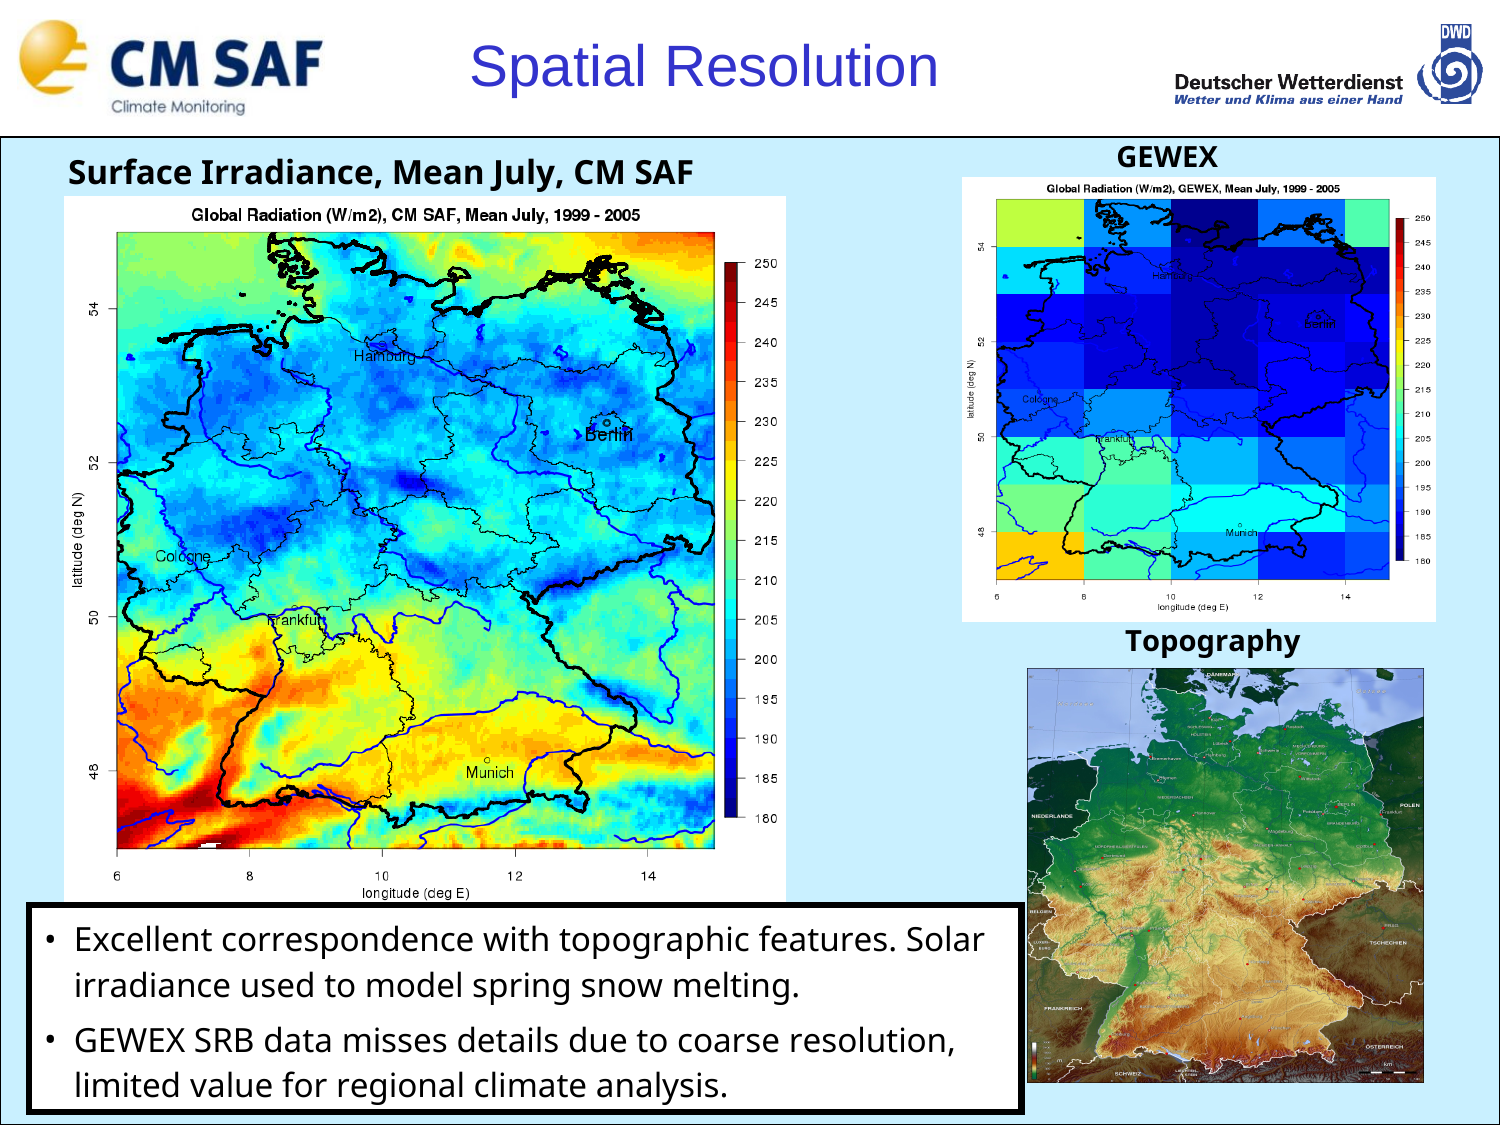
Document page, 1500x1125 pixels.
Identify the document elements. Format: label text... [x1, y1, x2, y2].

picture [17, 19, 325, 117]
text_box Topography [1110, 622, 1371, 666]
text_box Spatial Resolution [455, 20, 956, 107]
picture [1175, 24, 1483, 104]
text_box GEWEX [1101, 125, 1283, 182]
text_box Excellent correspondence with topographic features. Solar irradiance used to model spring snow melting. GEWEX SRB data misses details due to coarse resolution, limited value for regional climate analysis. [29, 904, 1022, 1113]
picture [962, 177, 1436, 622]
picture [1027, 668, 1424, 1083]
text_box Surface Irradiance, Mean July, CM SAF [53, 137, 869, 199]
picture [64, 199, 786, 904]
